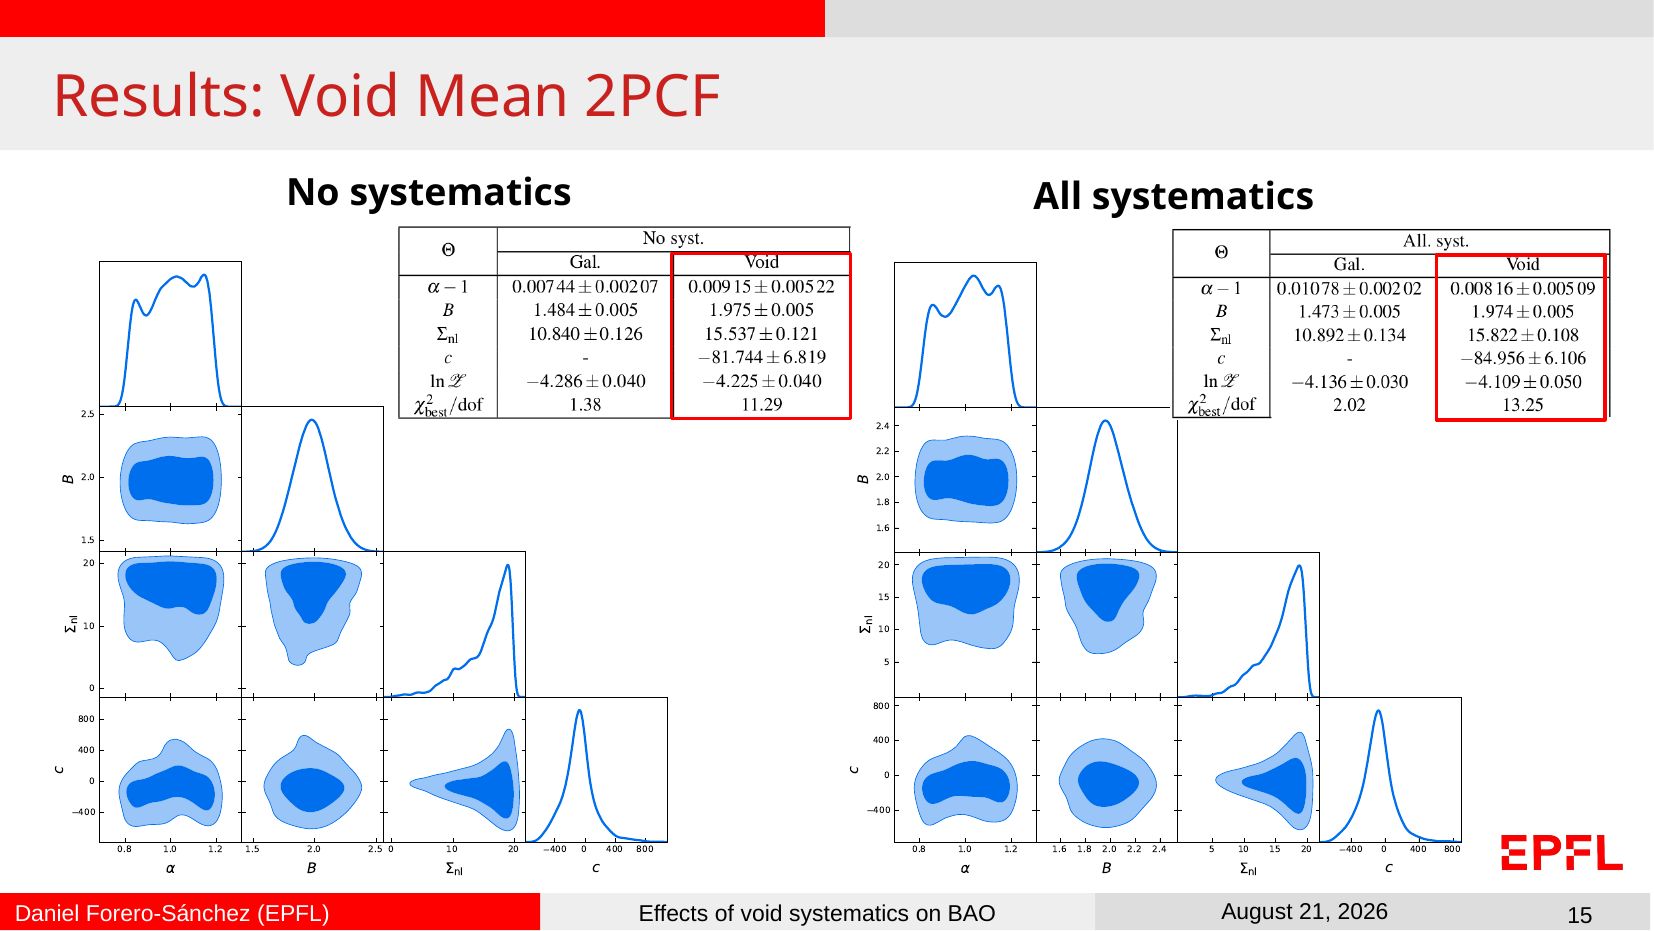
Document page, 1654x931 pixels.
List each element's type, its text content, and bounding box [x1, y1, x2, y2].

picture [1487, 820, 1638, 885]
text_box All systematics [1018, 162, 1305, 231]
title Results: Void Mean 2PCF [52, 37, 1066, 151]
picture [45, 225, 1612, 886]
picture [1438, 257, 1603, 418]
text_box No systematics [271, 158, 561, 228]
picture [673, 255, 849, 417]
